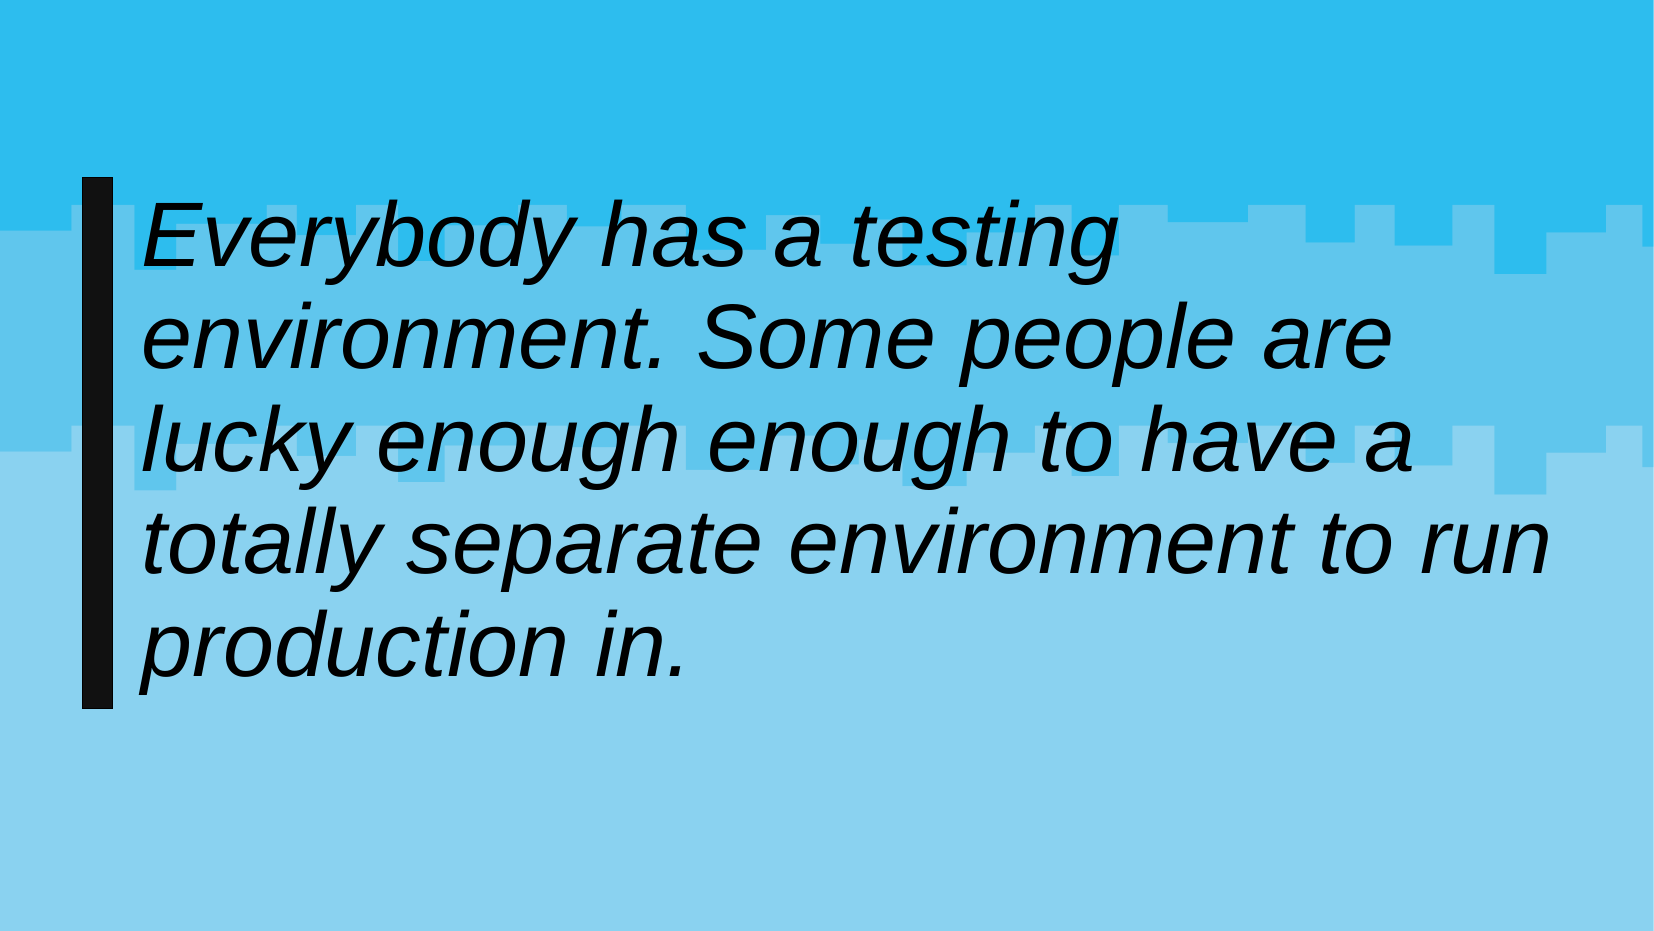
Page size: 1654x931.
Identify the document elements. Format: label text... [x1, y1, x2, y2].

text_box [82, 177, 113, 709]
picture [0, 0, 1654, 931]
title Everybody has a testing environment. Some people are lucky enough enough to have a totally separate environment to run production in. [141, 183, 1630, 696]
